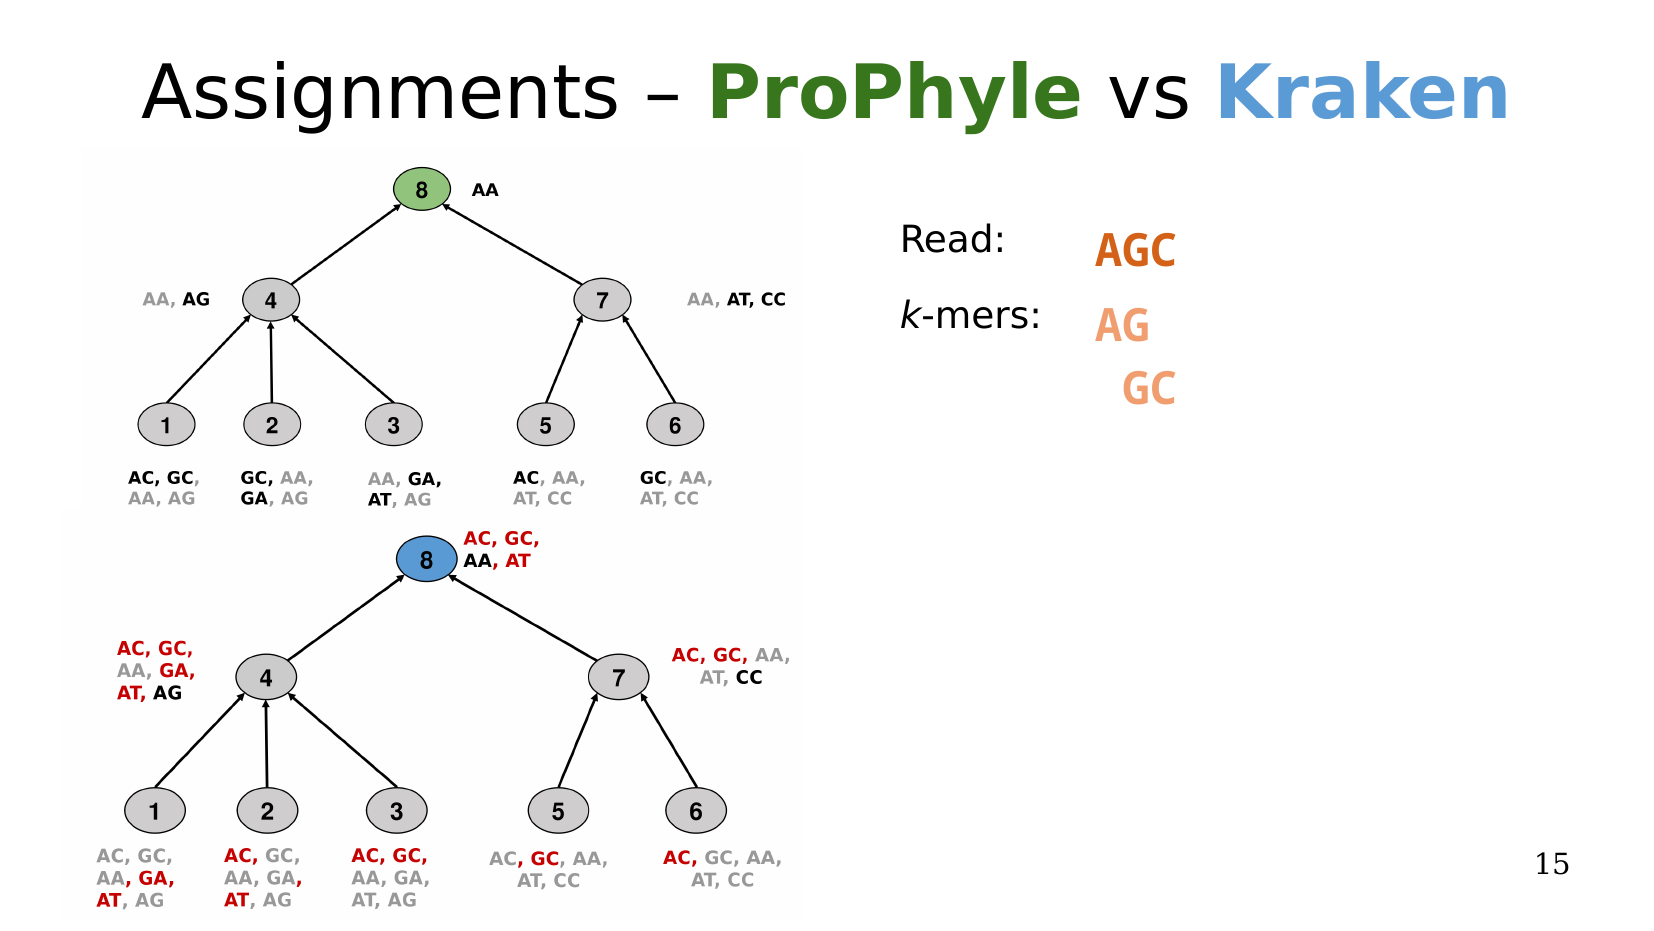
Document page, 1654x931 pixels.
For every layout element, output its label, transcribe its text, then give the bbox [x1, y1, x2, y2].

picture [61, 147, 803, 921]
text_box AG GC [1080, 285, 1185, 392]
text_box Read: [885, 210, 1022, 269]
text_box k-mers: [885, 286, 1058, 346]
title Assignments – ProPhyle vs Kraken [82, 15, 1571, 171]
text_box AGC [1080, 210, 1185, 271]
